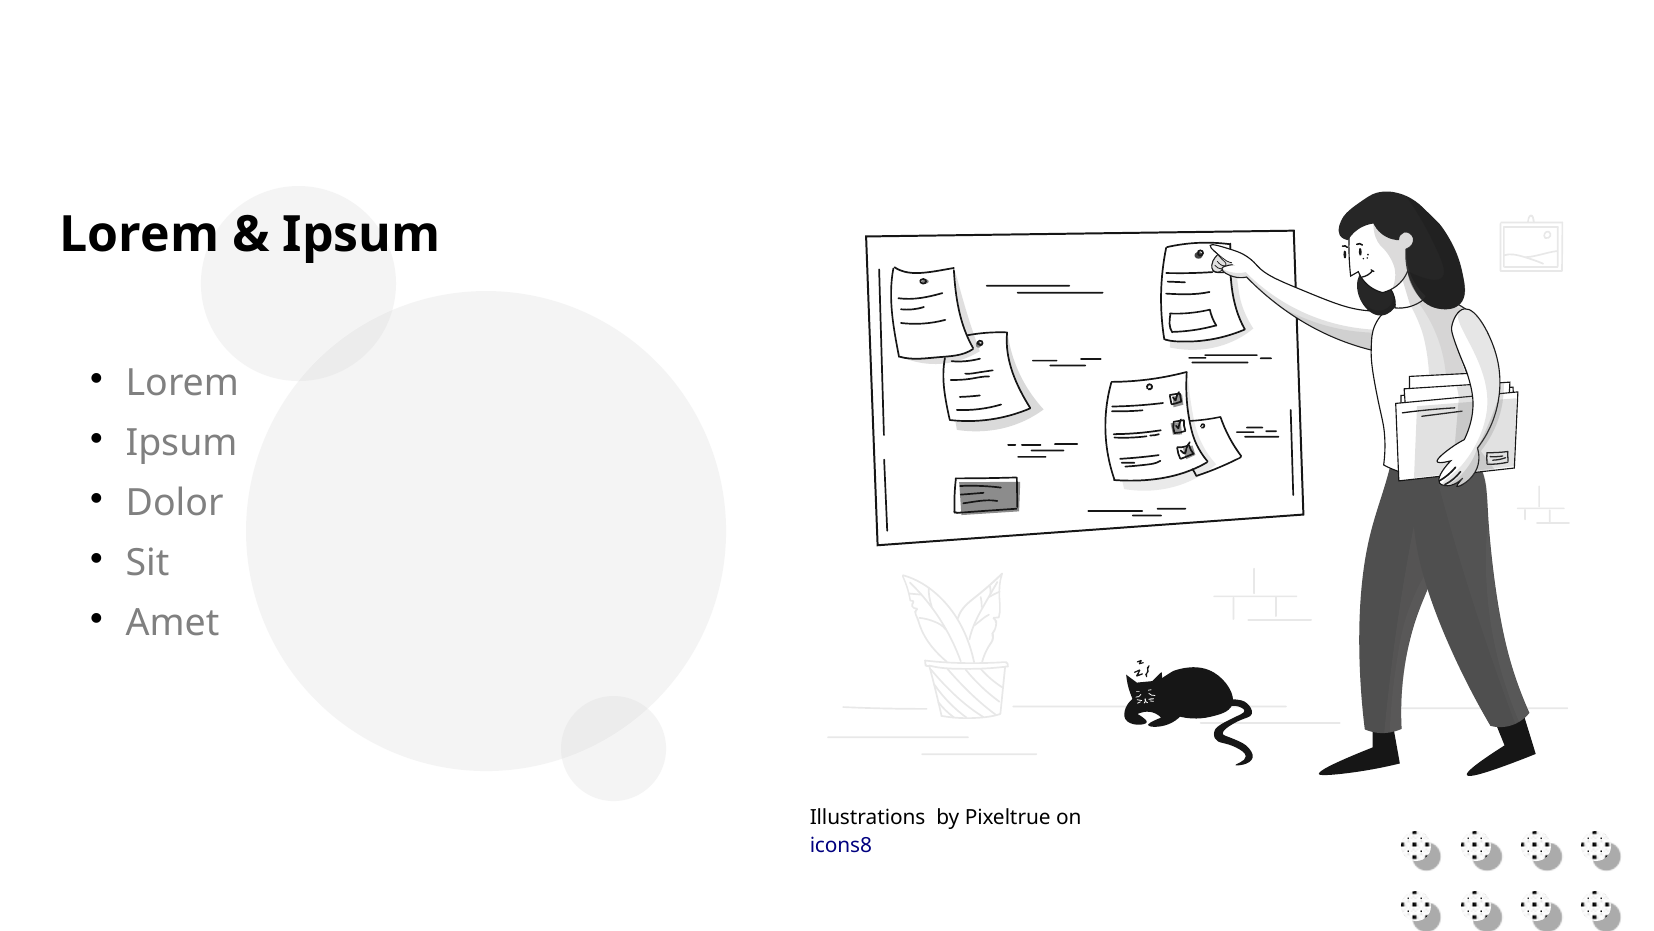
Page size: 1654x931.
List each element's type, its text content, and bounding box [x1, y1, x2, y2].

picture [1400, 830, 1432, 862]
picture [1520, 890, 1552, 922]
picture [1460, 830, 1492, 862]
text_box Lorem Ipsum Dolor Sit Amet [75, 350, 1005, 680]
picture [1580, 890, 1612, 922]
picture [1520, 831, 1552, 862]
picture [1581, 830, 1612, 862]
picture [1400, 891, 1432, 922]
text_box Lorem & Ipsum [44, 193, 600, 259]
picture [1461, 890, 1492, 922]
